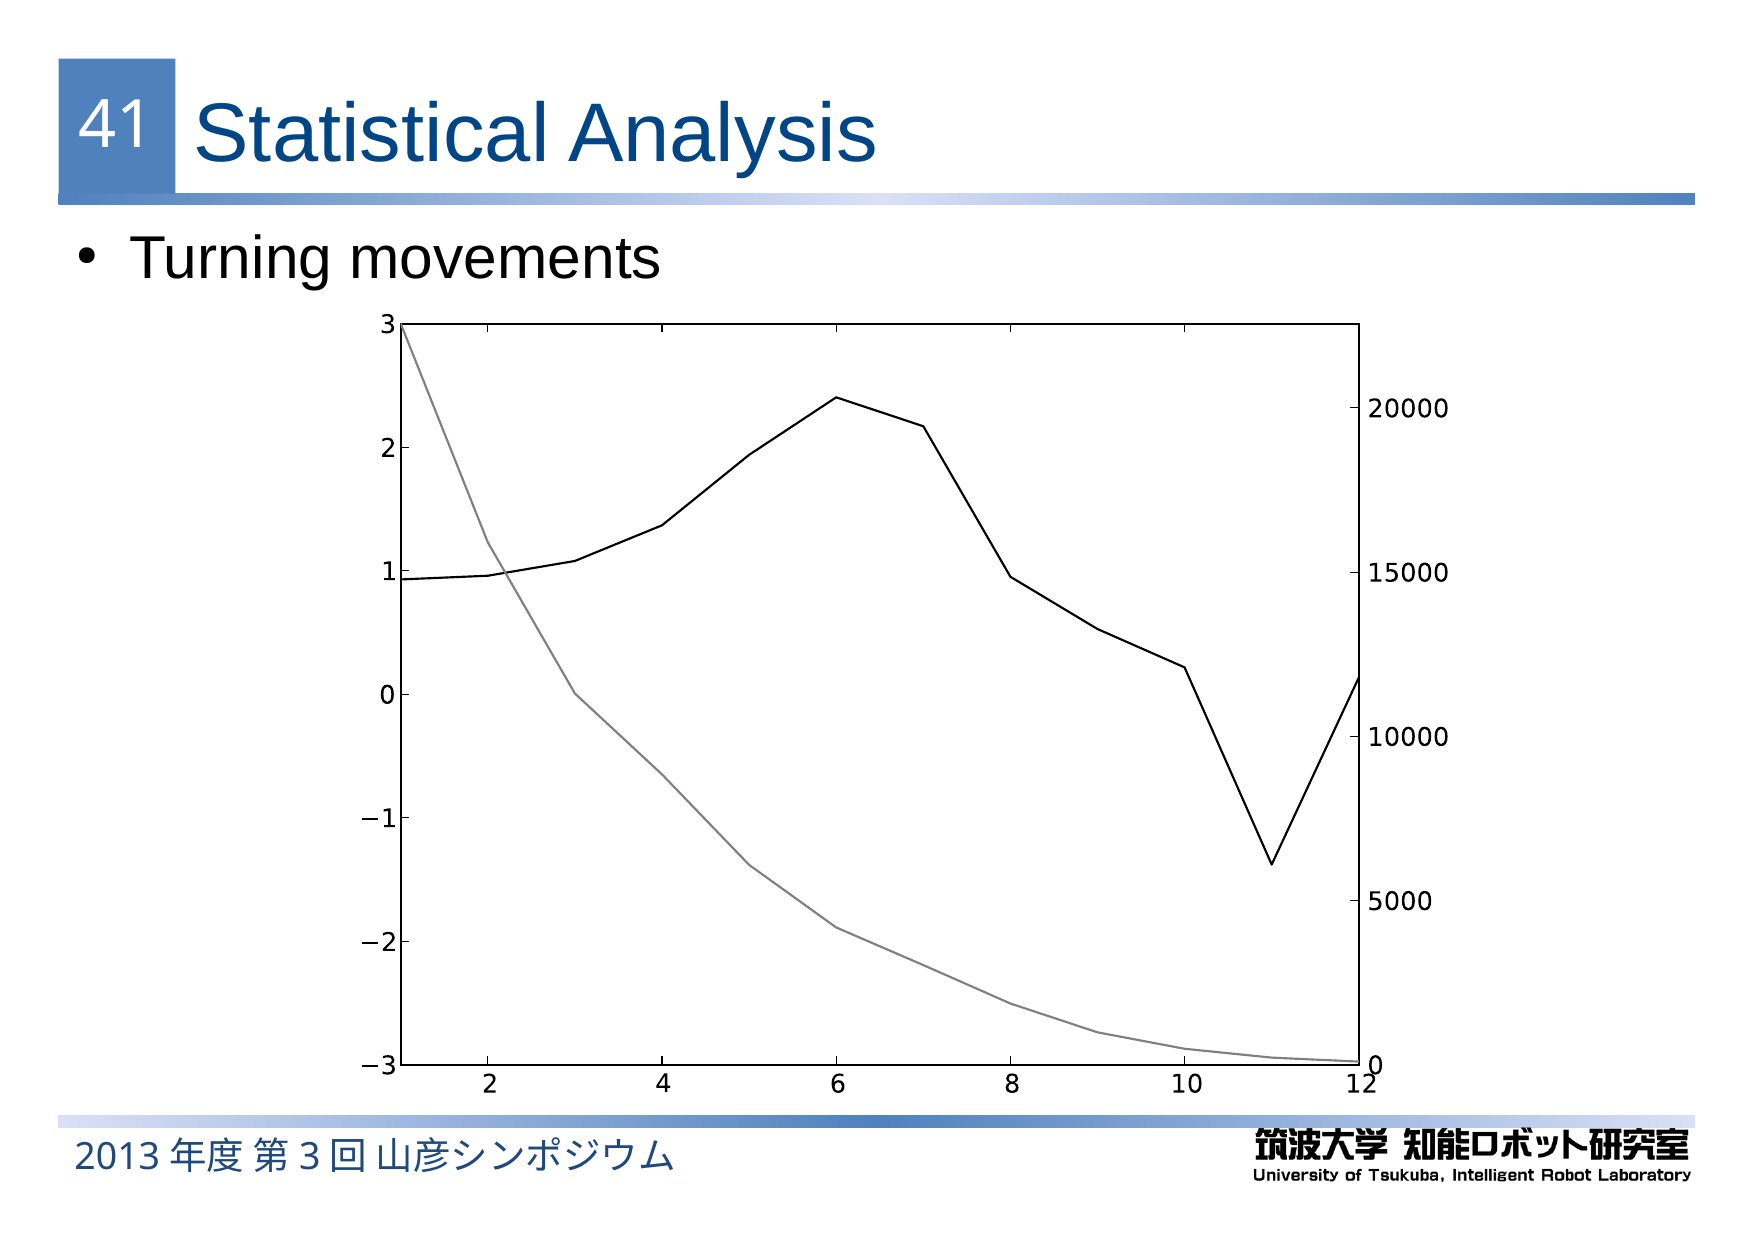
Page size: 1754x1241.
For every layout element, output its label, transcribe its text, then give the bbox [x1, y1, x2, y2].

list Turning movements [58, 223, 1696, 314]
title Statistical Analysis [193, 61, 1651, 205]
picture [1252, 1127, 1691, 1182]
picture [343, 298, 1460, 1108]
